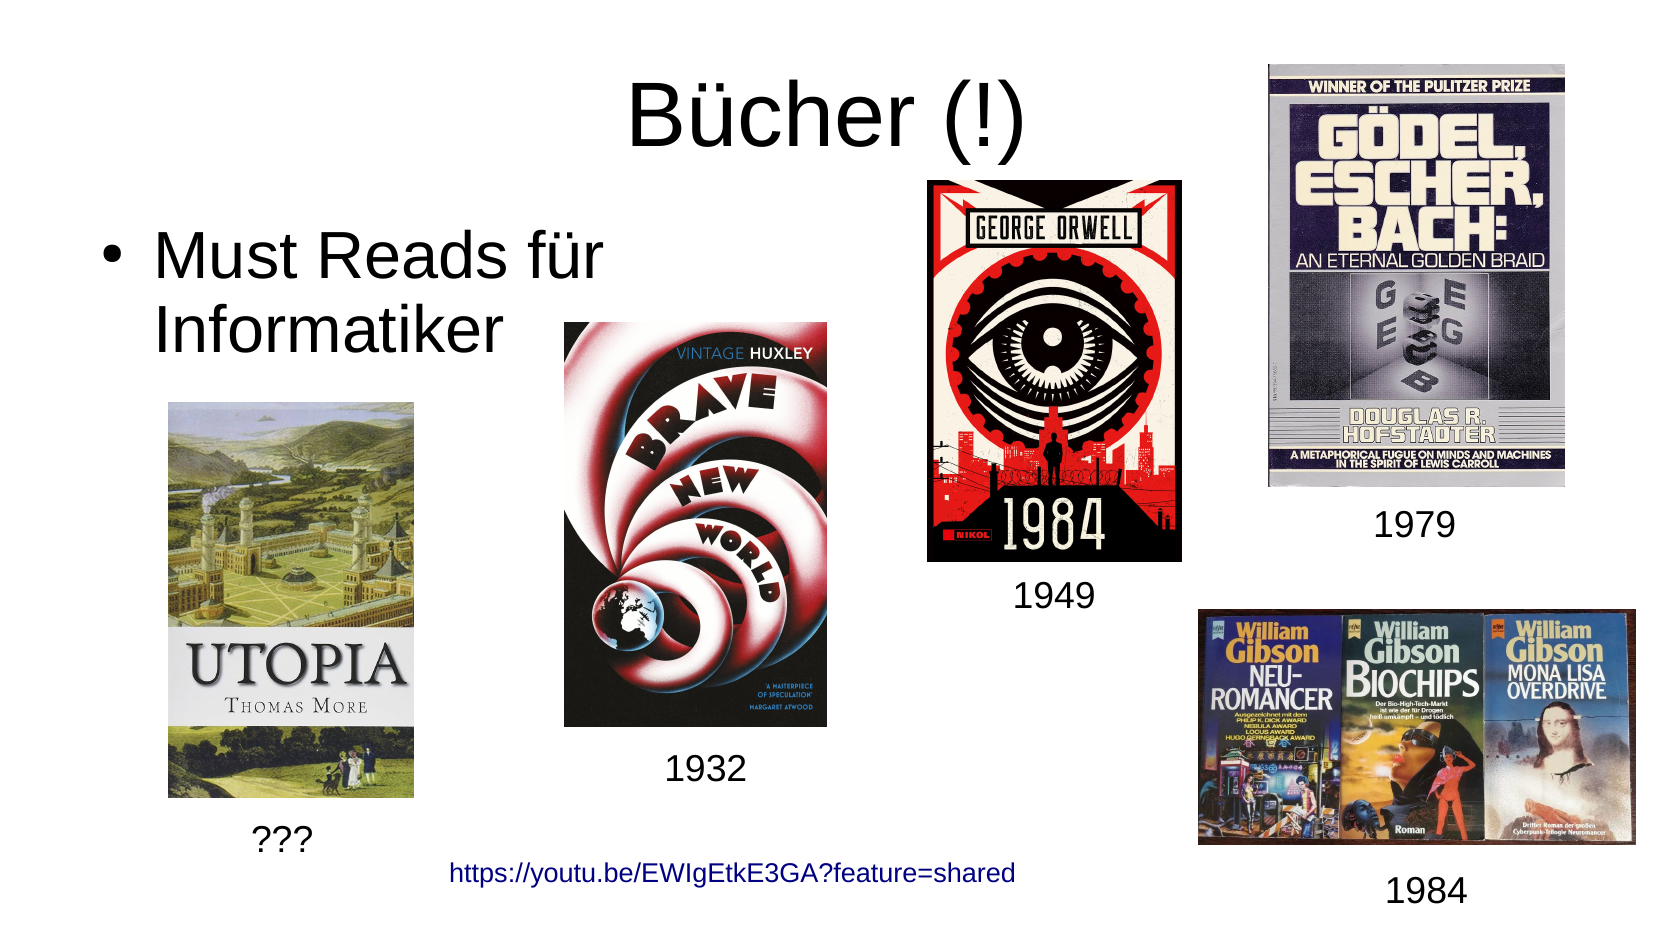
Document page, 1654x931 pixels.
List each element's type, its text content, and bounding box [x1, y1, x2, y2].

text_box 1984 [1370, 862, 1483, 920]
text_box https://youtu.be/EWIgEtkE3GA?feature=shared [407, 850, 1058, 908]
picture [1268, 64, 1565, 487]
picture [927, 180, 1182, 562]
picture [564, 322, 827, 727]
text_box ??? [236, 811, 329, 869]
list Must Reads für Informatiker [82, 217, 809, 758]
title Bücher (!) [82, 37, 1571, 193]
text_box 1949 [998, 566, 1111, 624]
picture [1198, 609, 1636, 845]
text_box 1979 [1358, 496, 1472, 553]
picture [168, 402, 414, 798]
text_box 1932 [649, 740, 763, 798]
